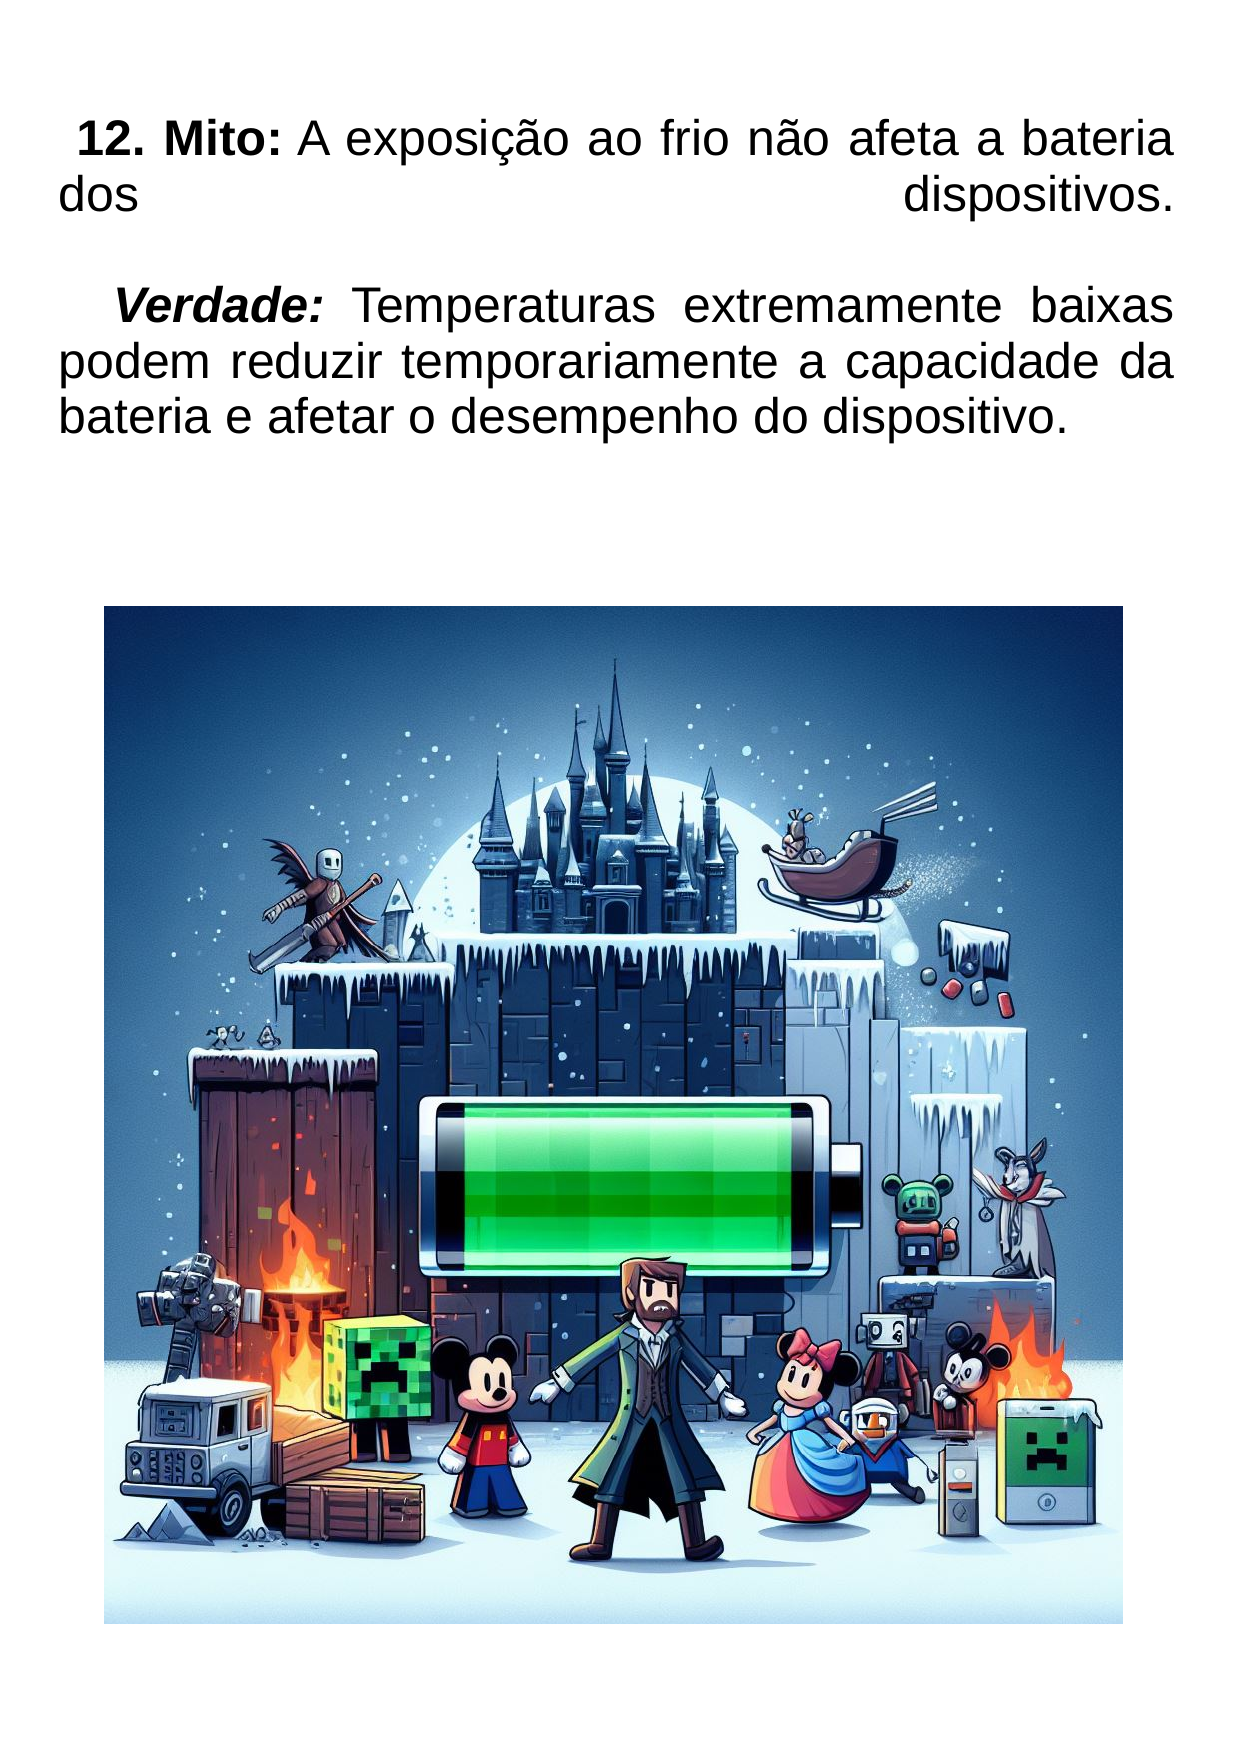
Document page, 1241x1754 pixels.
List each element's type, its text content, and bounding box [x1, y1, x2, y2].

title 12. Mito: A exposição ao frio não afeta a bateria dos dispositivos. Verdade: Temperaturas extremamente baixas podem reduzir temporariamente a capacidade da bateria e afetar o desempenho do dispositivo. [59, 110, 1176, 445]
picture [104, 606, 1123, 1625]
